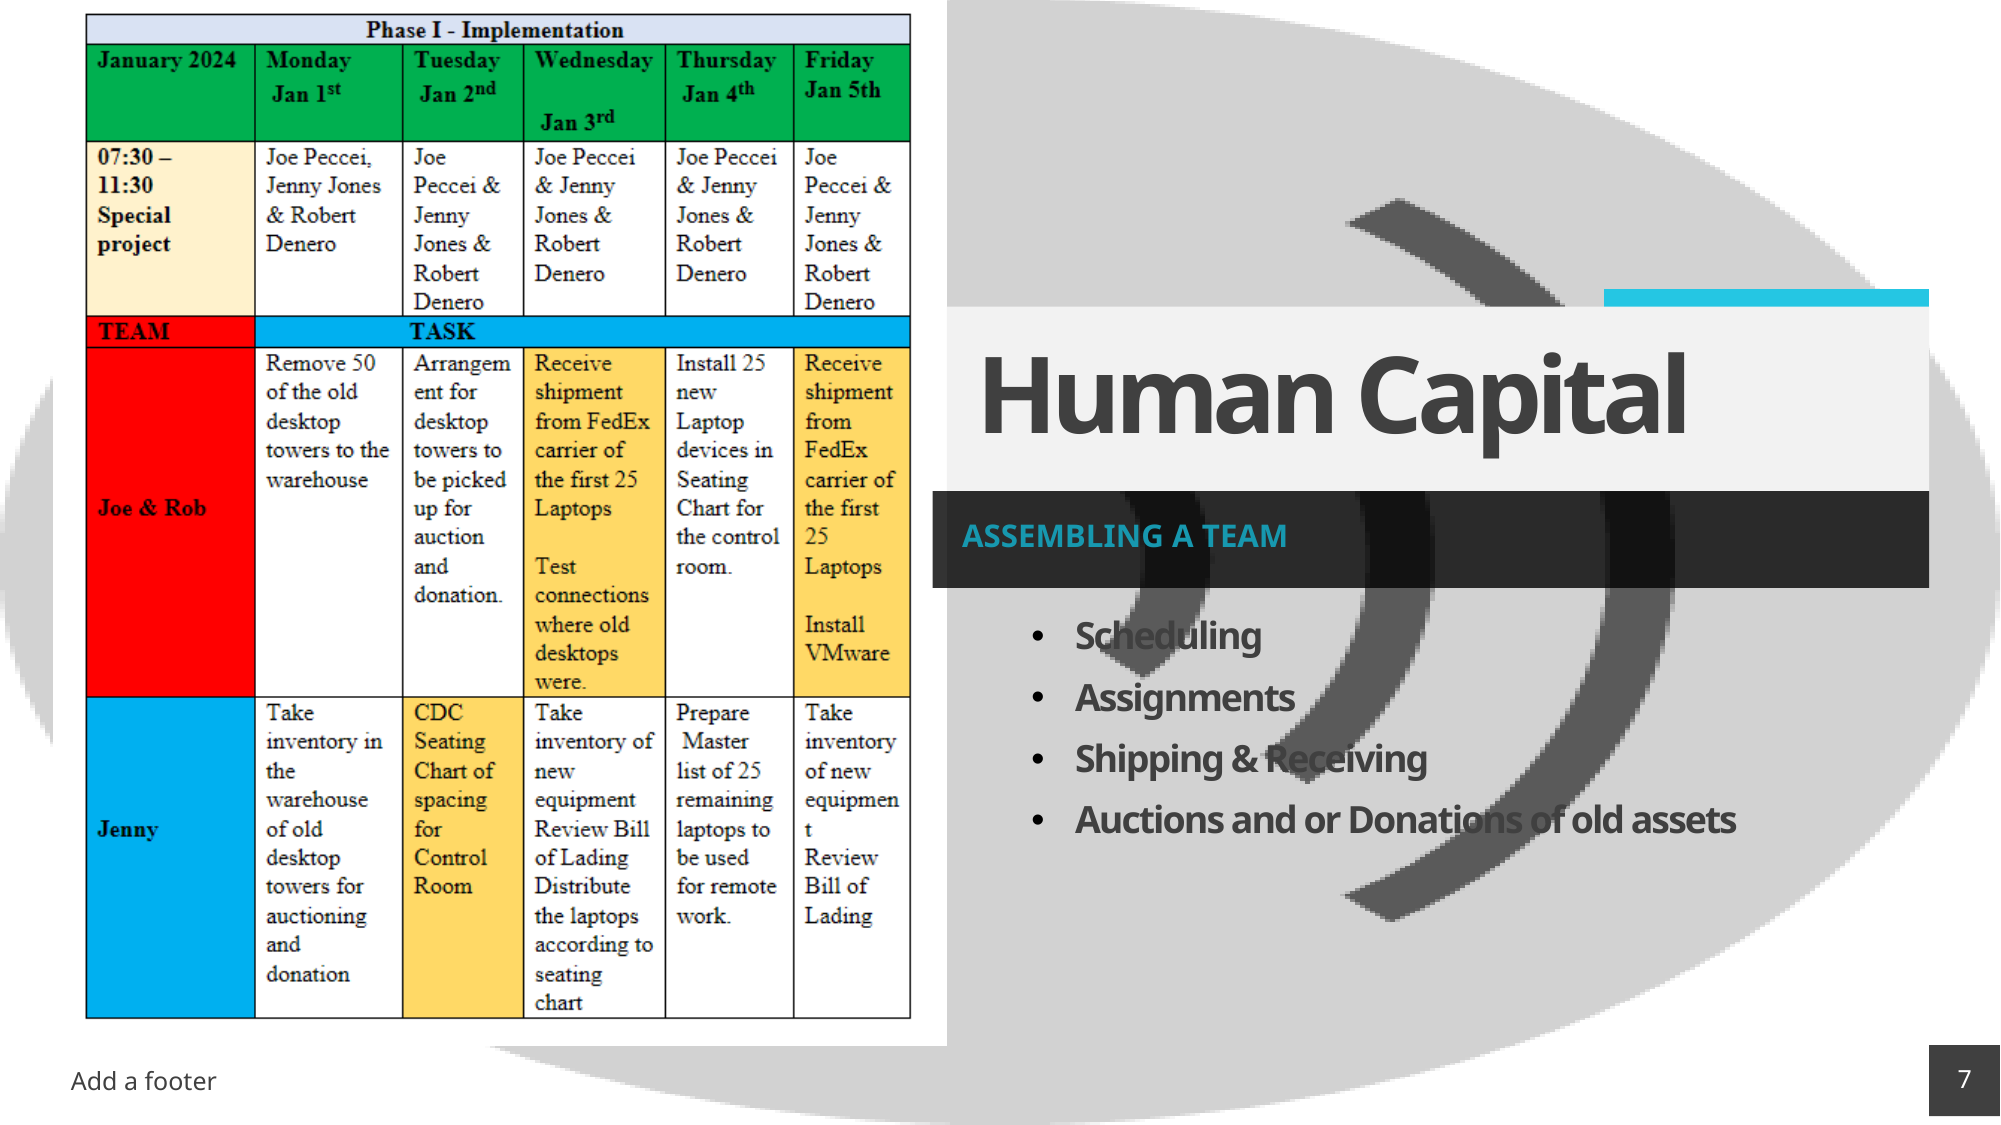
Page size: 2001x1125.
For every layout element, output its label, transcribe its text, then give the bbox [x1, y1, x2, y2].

text_box Scheduling Assignments Shipping & Receiving Auctions and or Donations of old assets [1031, 617, 1930, 1016]
slide_number 7 [1929, 1045, 2000, 1117]
list ASSEMBLING A TEAM [932, 491, 1930, 588]
title Human Capital [946, 306, 1930, 491]
picture [53, 0, 947, 1046]
footer Add a footer [70, 1056, 1000, 1105]
